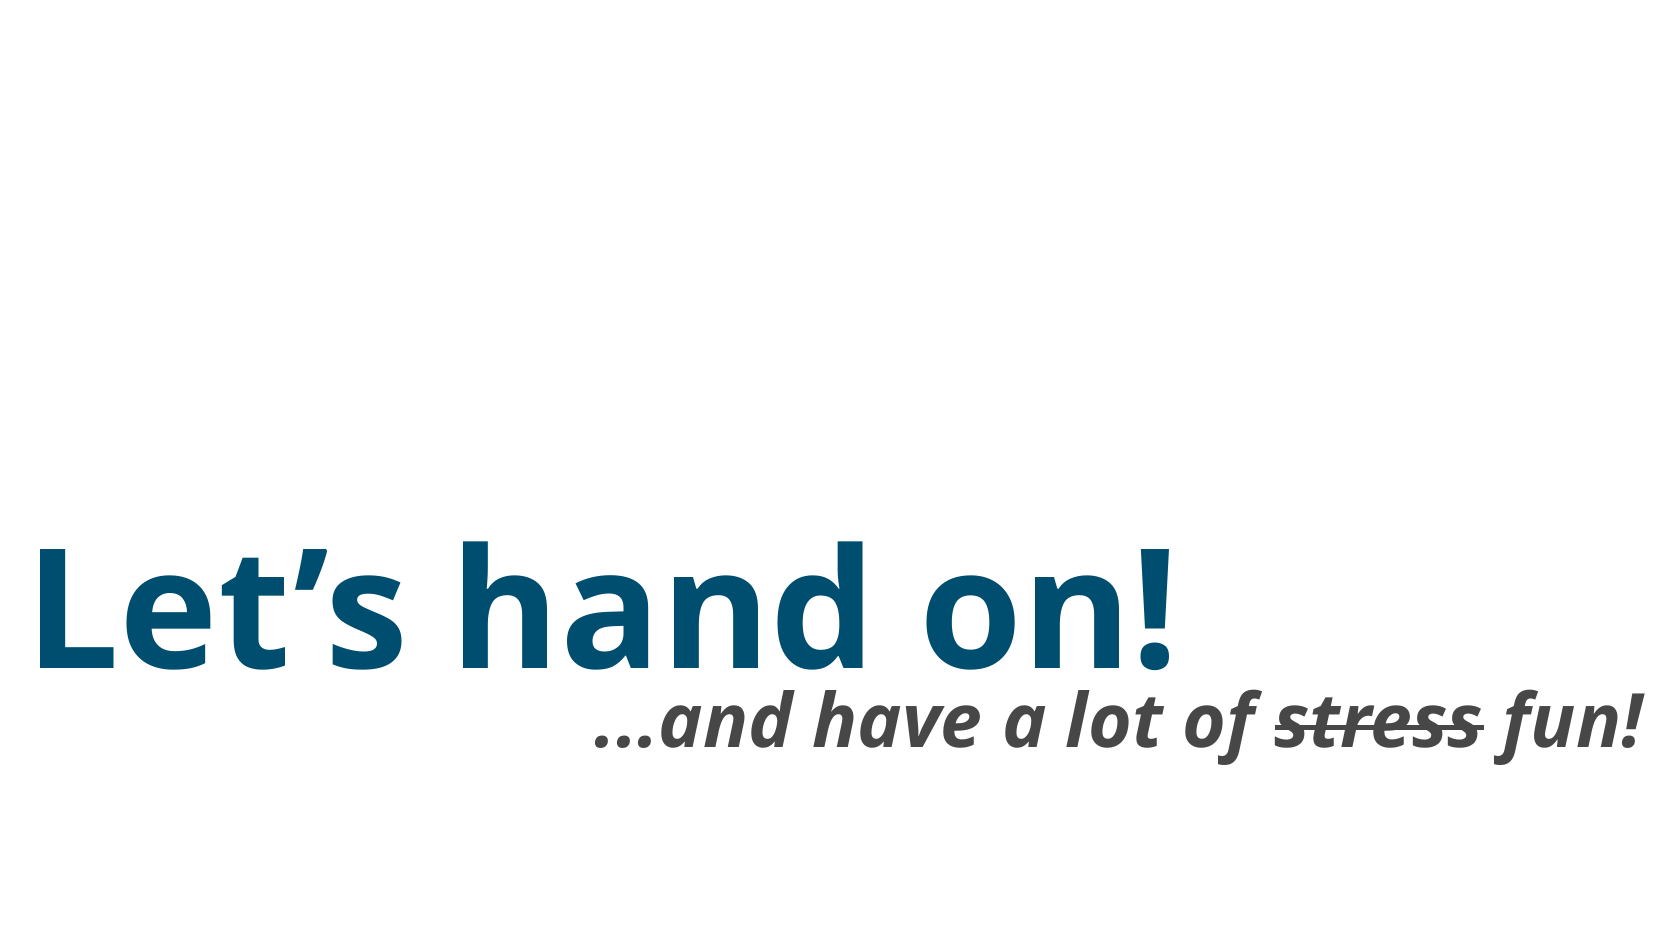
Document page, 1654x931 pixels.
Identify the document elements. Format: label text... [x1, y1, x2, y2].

text_box Let’s hand on! [10, 483, 1106, 694]
text_box ...and have a lot of stress fun! [580, 660, 1637, 851]
